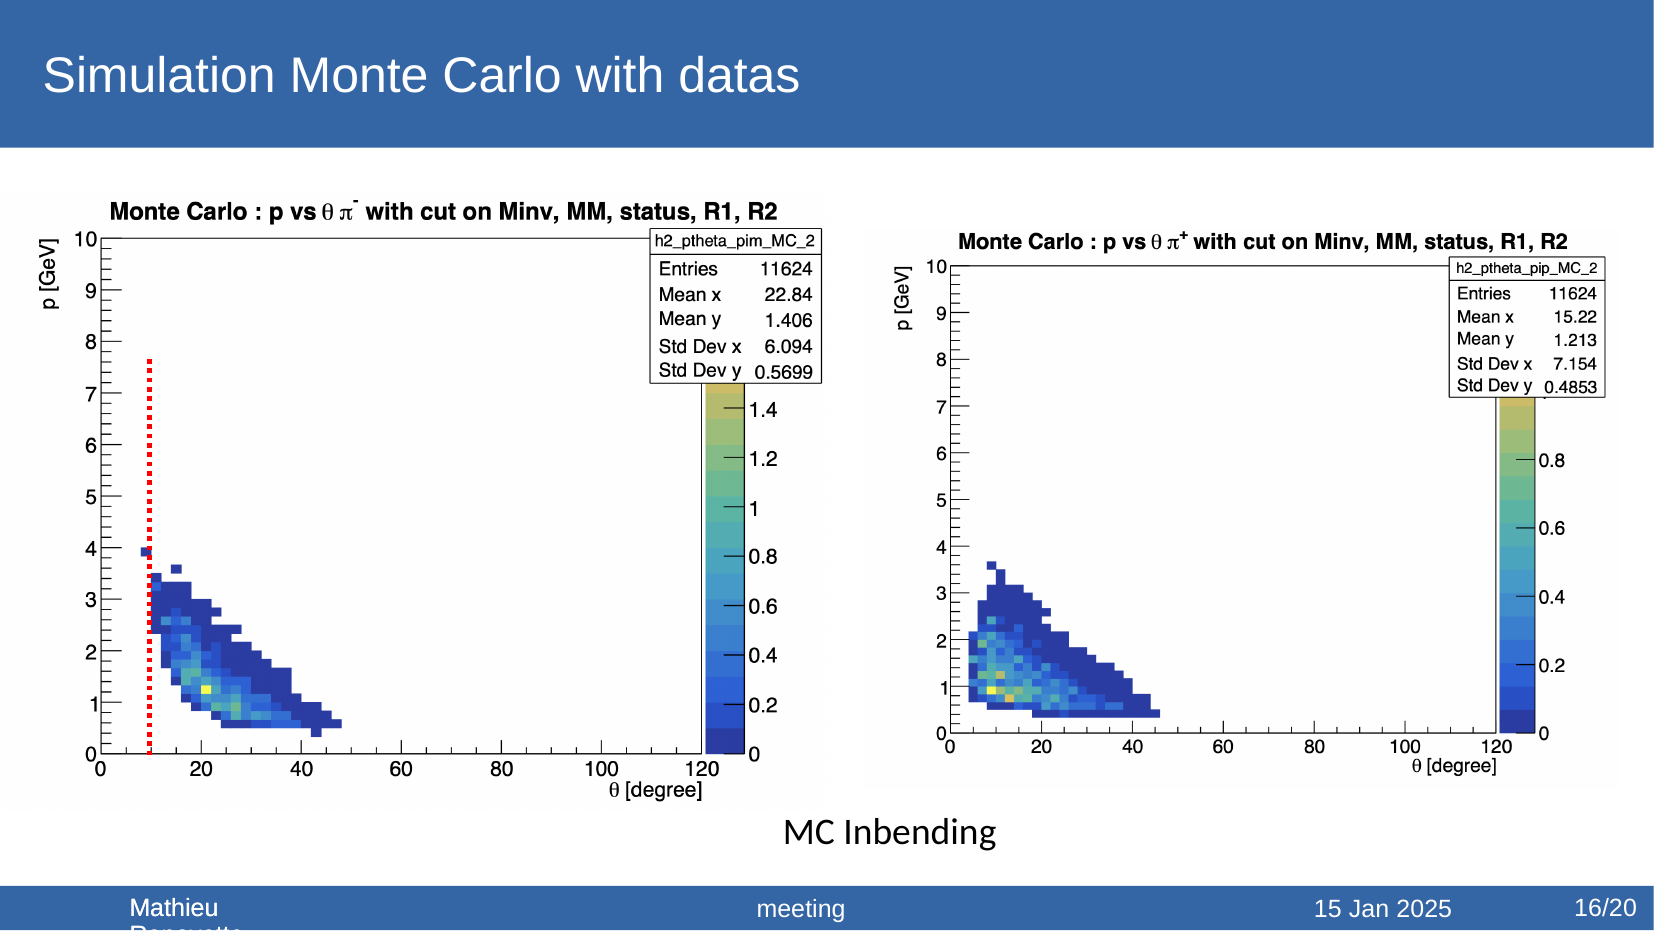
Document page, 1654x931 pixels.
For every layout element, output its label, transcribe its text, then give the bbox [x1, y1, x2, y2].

text_box [226, 885, 1654, 931]
picture [0, 193, 830, 811]
picture [864, 228, 1618, 789]
text_box [0, 885, 131, 931]
text_box MC Inbending [767, 799, 1023, 860]
text_box Simulation Monte Carlo with datas [27, 40, 886, 114]
text_box 16/20 [1559, 885, 1654, 930]
text_box meeting [734, 887, 953, 931]
text_box 15 Jan 2025 [1299, 887, 1536, 931]
text_box Mathieu Ronayette [114, 885, 355, 929]
text_box [0, 0, 1654, 148]
